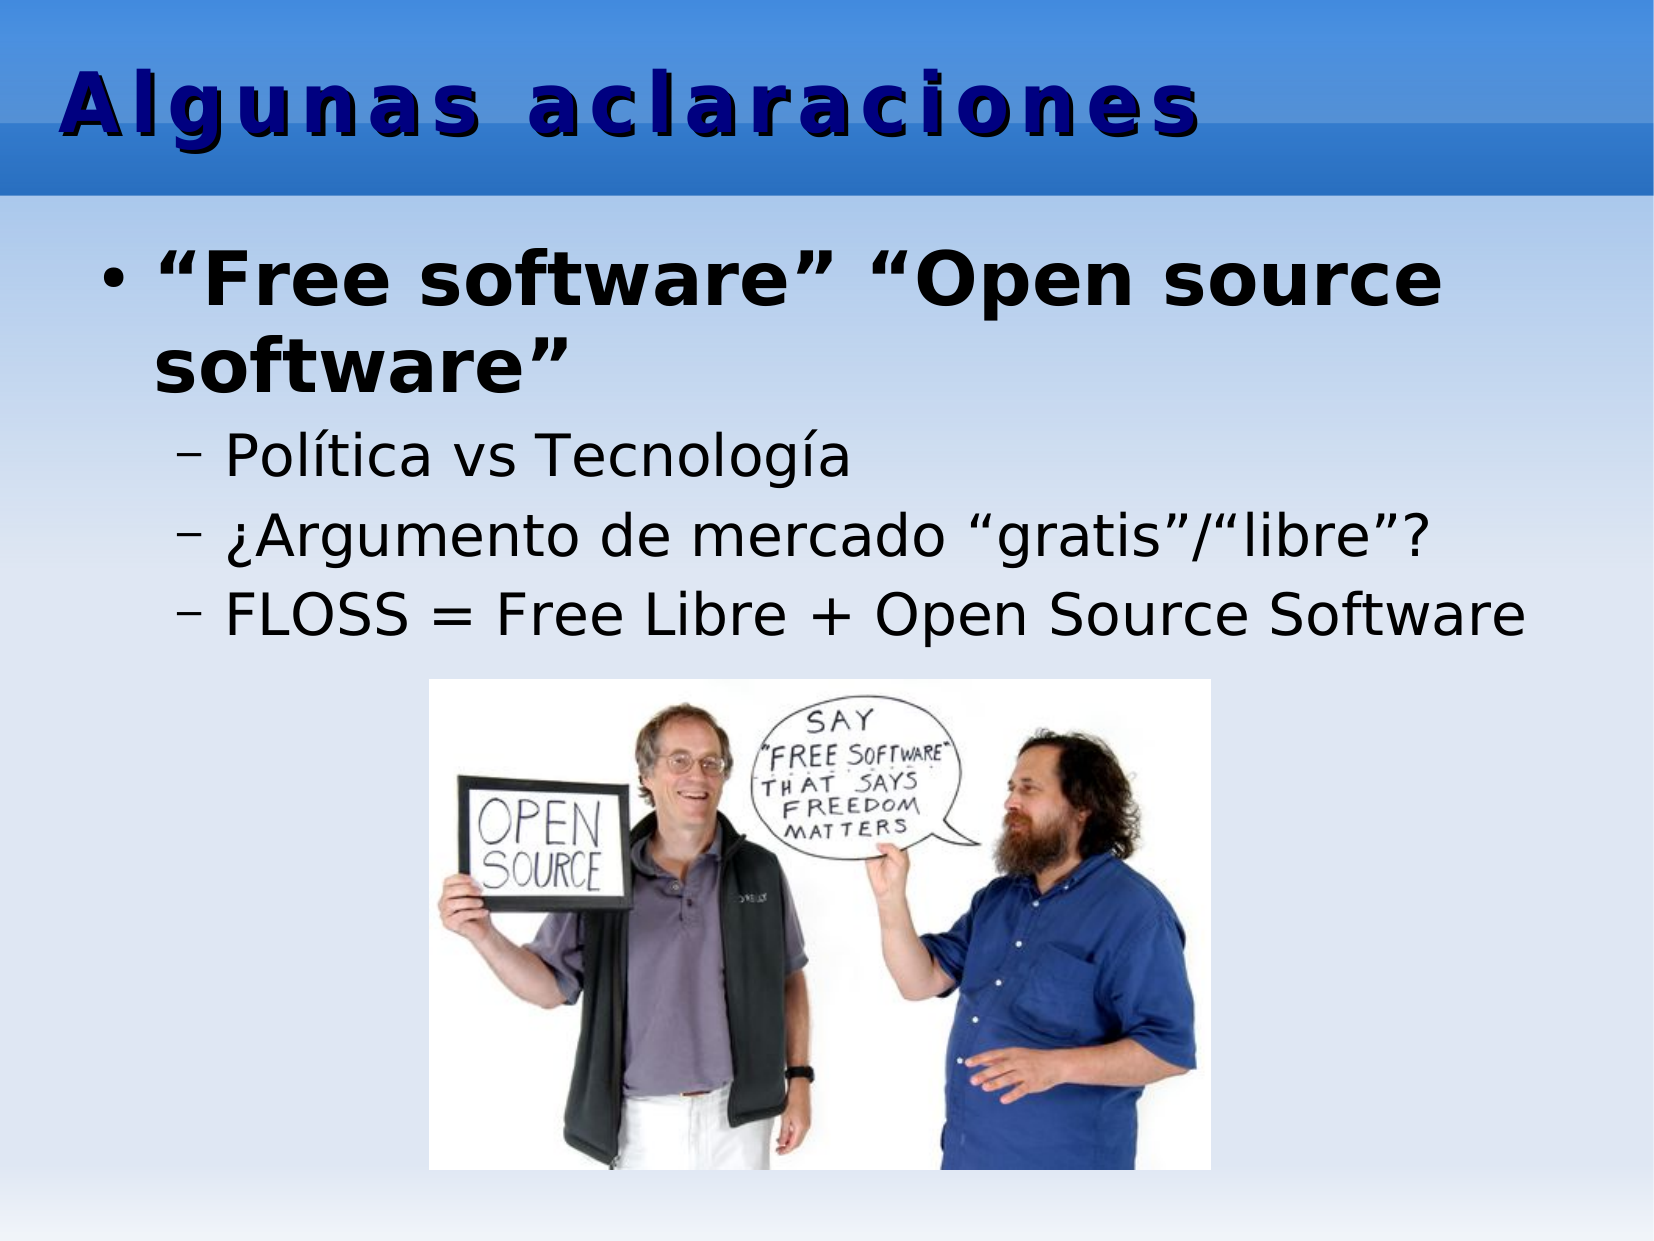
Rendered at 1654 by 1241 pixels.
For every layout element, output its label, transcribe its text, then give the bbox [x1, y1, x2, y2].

picture [0, 0, 1654, 1241]
list “Free software” “Open source software” Política vs Tecnología ¿Argumento de mercado “gratis”/“libre”? FLOSS = Free Libre + Open Source Software [82, 236, 1565, 1109]
title Algunas aclaraciones [59, 29, 1654, 178]
